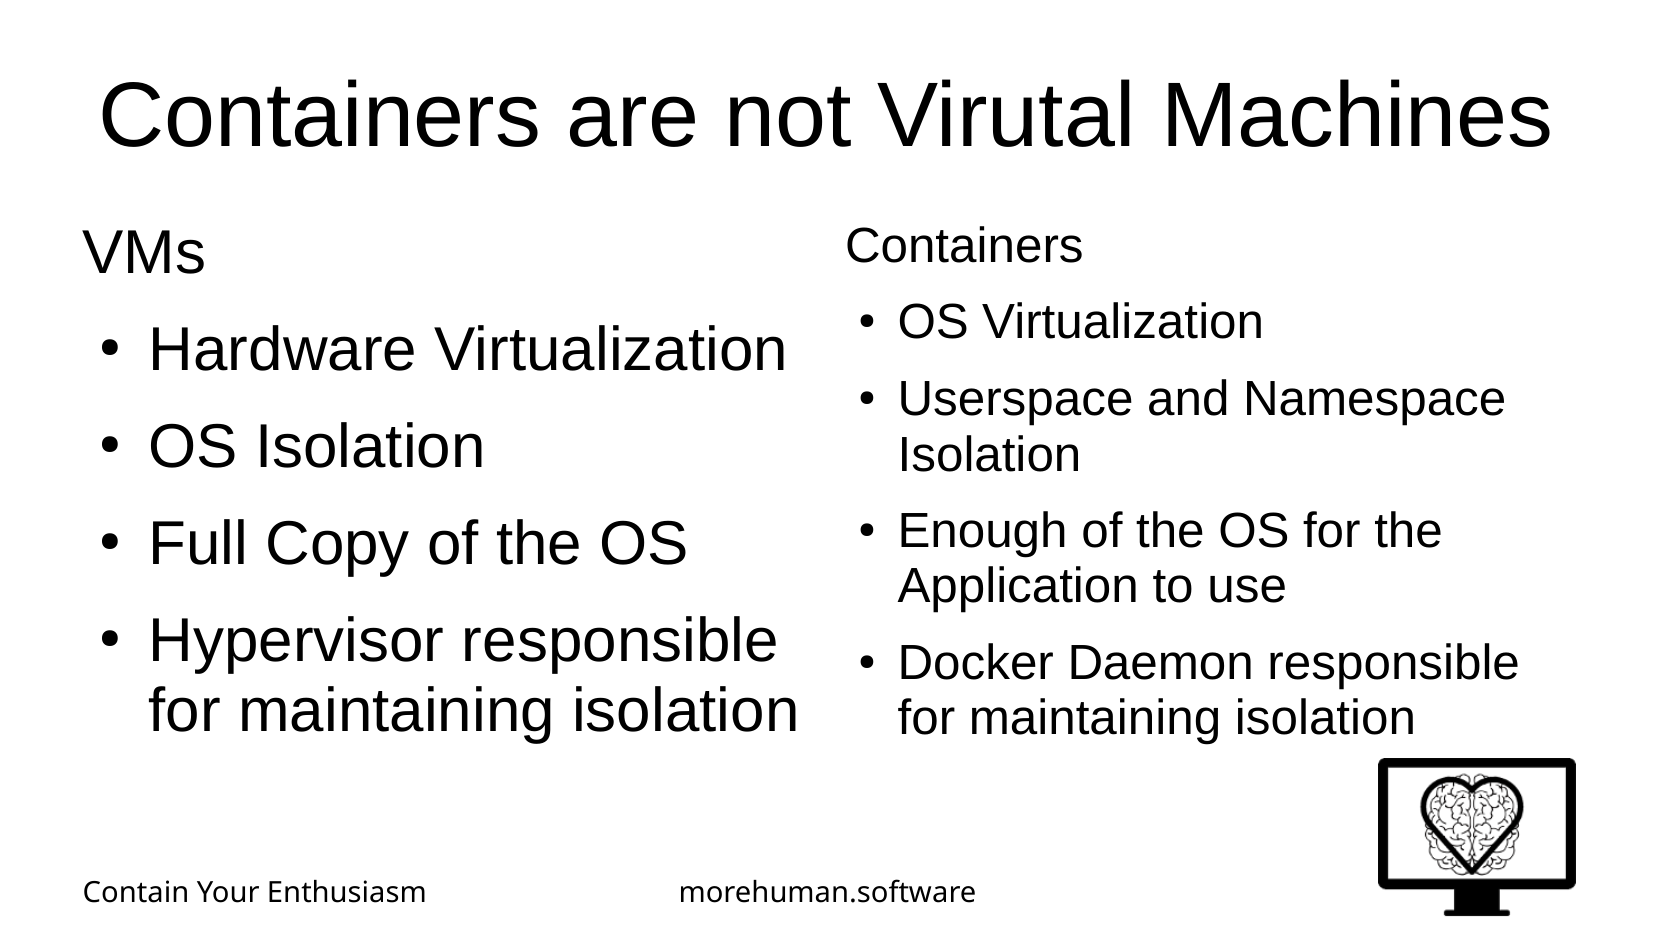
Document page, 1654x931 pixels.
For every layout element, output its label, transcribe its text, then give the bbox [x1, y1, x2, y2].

list Containers OS Virtualization Userspace and Namespace Isolation Enough of the OS for the Application to use Docker Daemon responsible for maintaining isolation [845, 217, 1572, 758]
list VMs Hardware Virtualization OS Isolation Full Copy of the OS Hypervisor responsible for maintaining isolation [82, 217, 809, 758]
title Containers are not Virutal Machines [82, 37, 1571, 193]
picture [1378, 758, 1576, 925]
